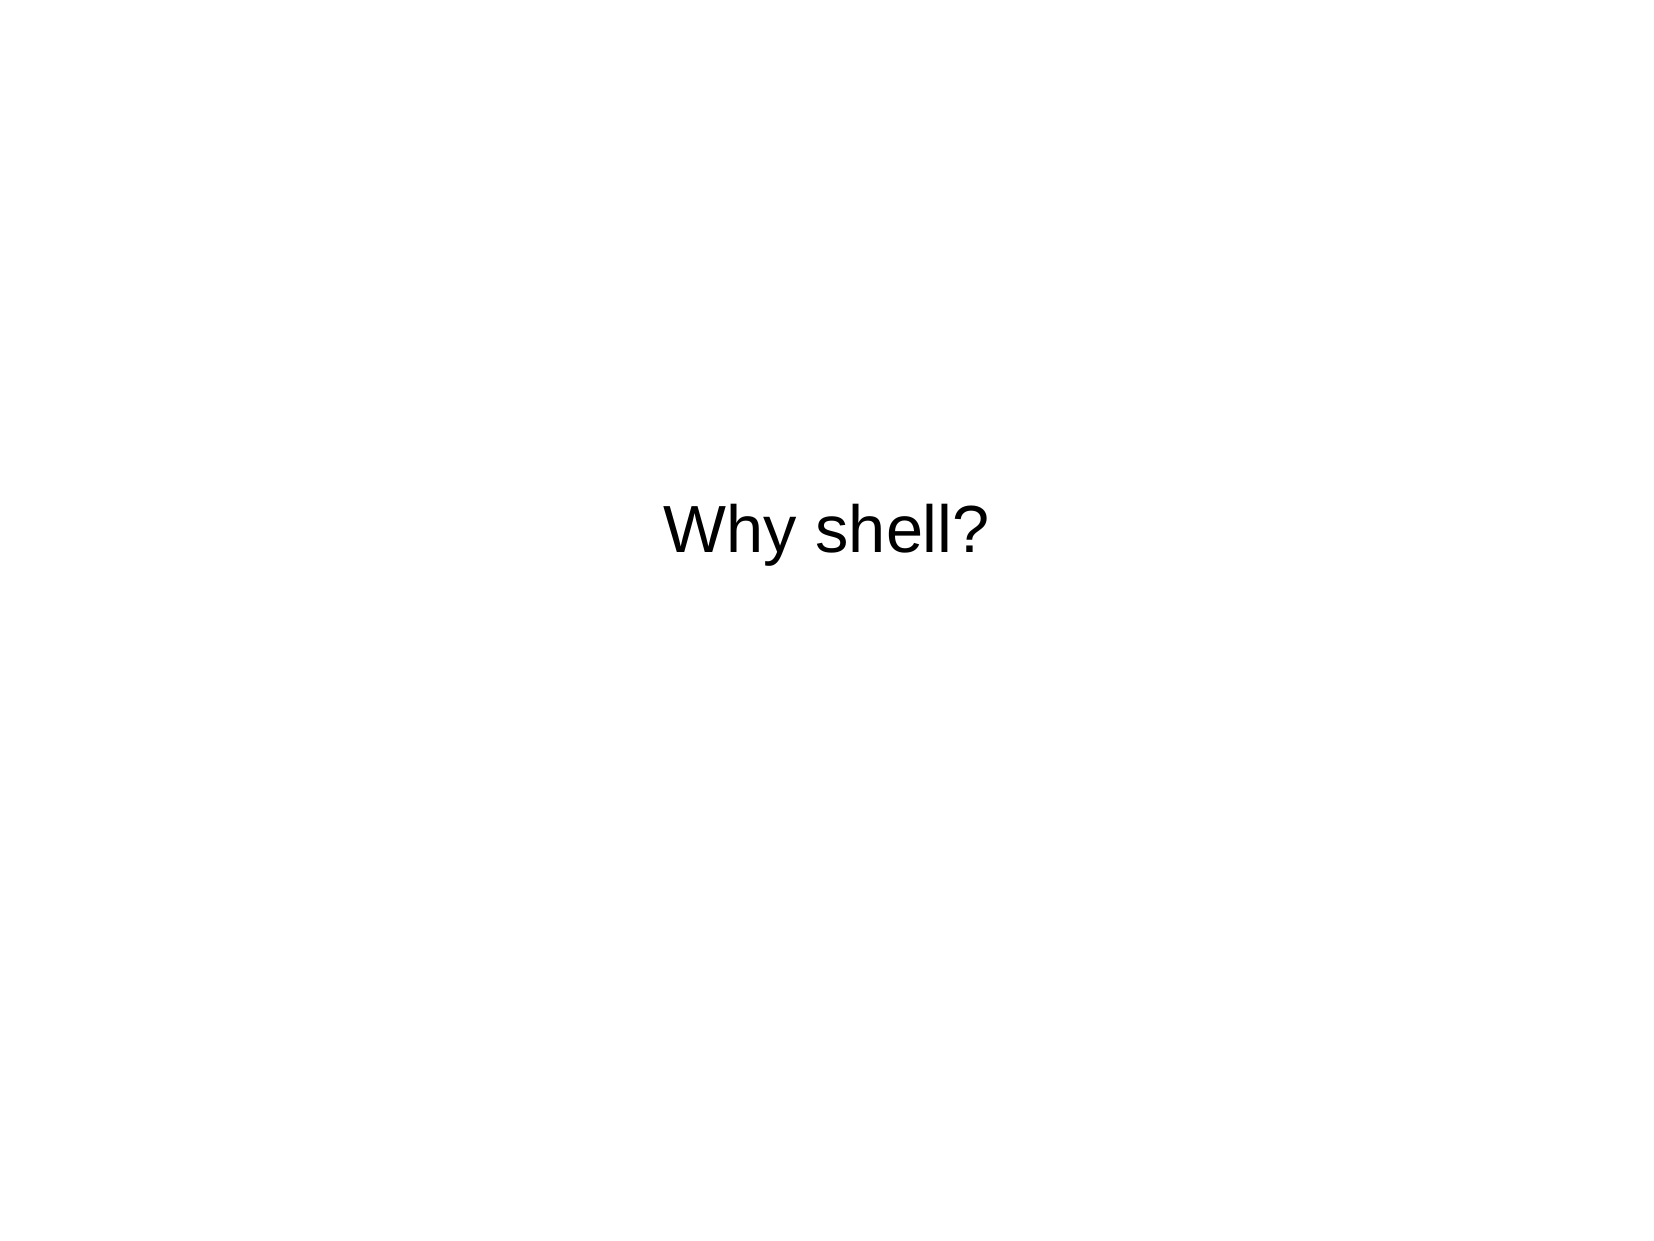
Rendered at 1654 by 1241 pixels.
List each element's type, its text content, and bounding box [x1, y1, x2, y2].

subtitle Why shell? [82, 49, 1571, 1010]
